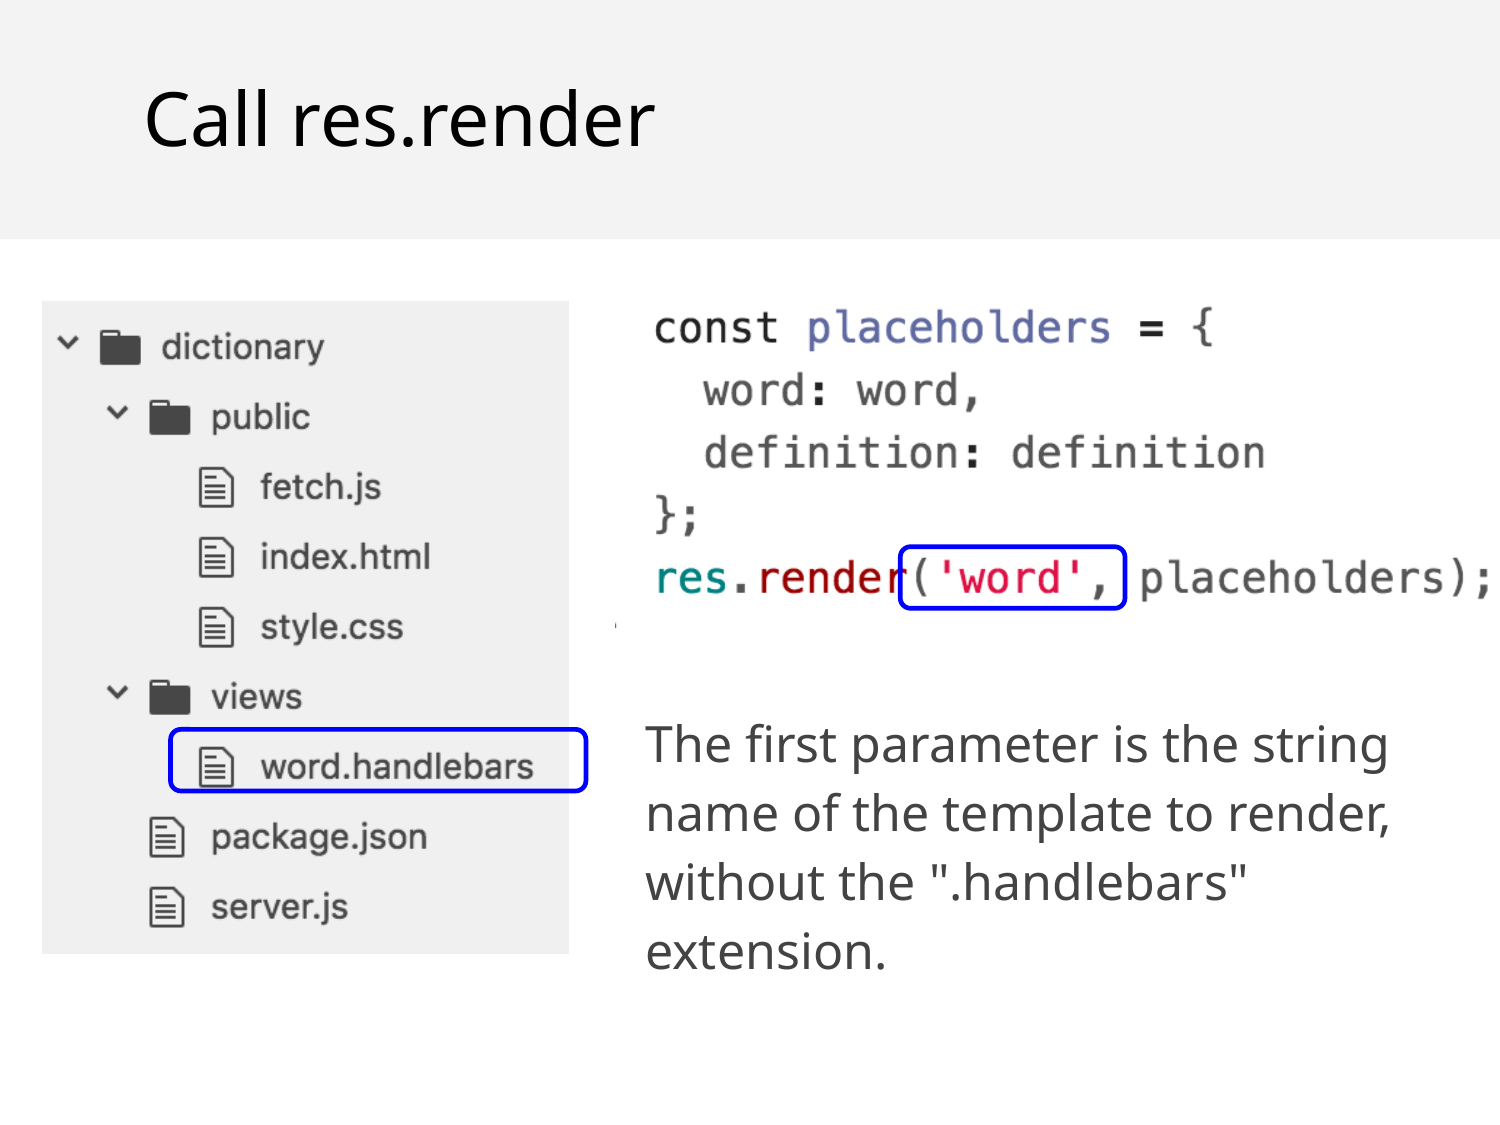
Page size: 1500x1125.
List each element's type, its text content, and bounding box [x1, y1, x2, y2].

picture [42, 301, 569, 954]
picture [173, 732, 569, 788]
picture [615, 270, 1500, 628]
list The first parameter is the string name of the template to render, without the ".handlebars" extension. [630, 688, 1454, 935]
title Call res.render [128, 56, 1372, 183]
